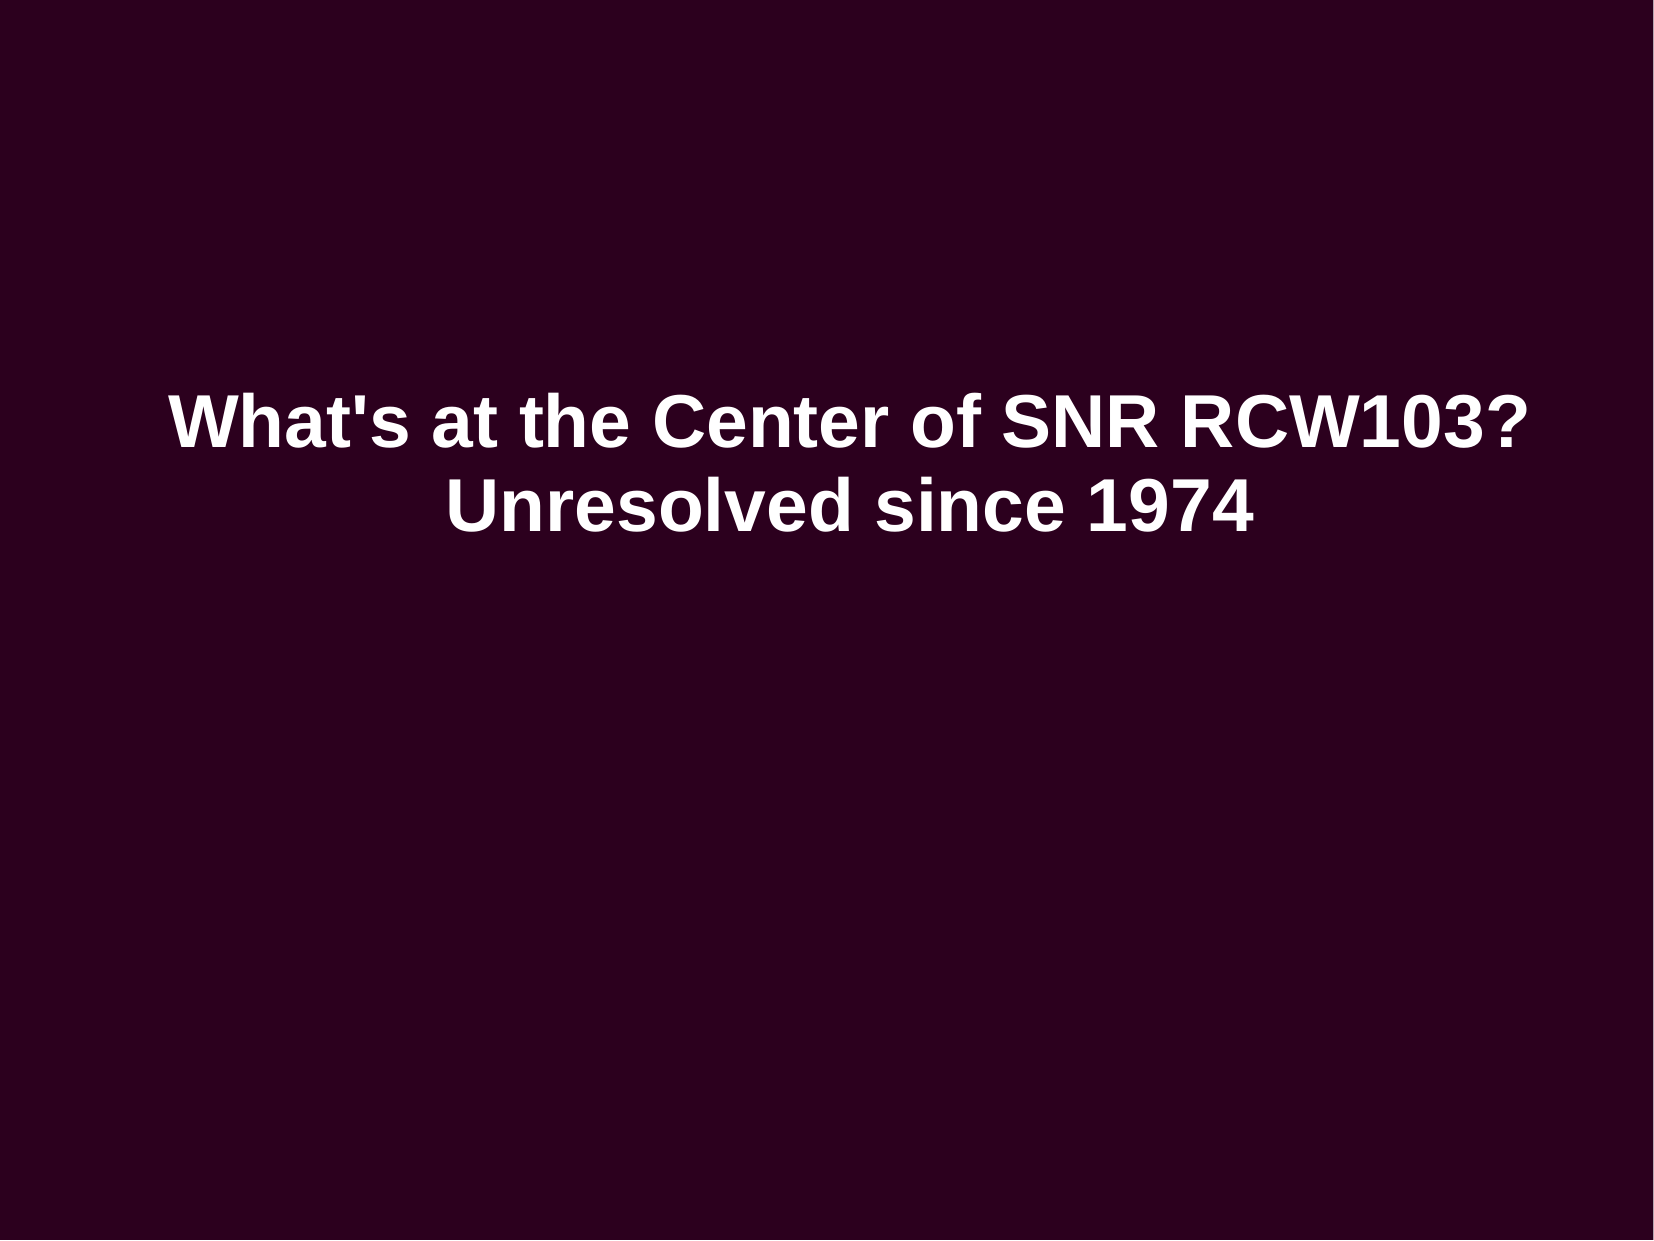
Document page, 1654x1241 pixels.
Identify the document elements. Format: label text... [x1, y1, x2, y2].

text_box What's at the Center of SNR RCW103? Unresolved since 1974 [153, 372, 1547, 556]
